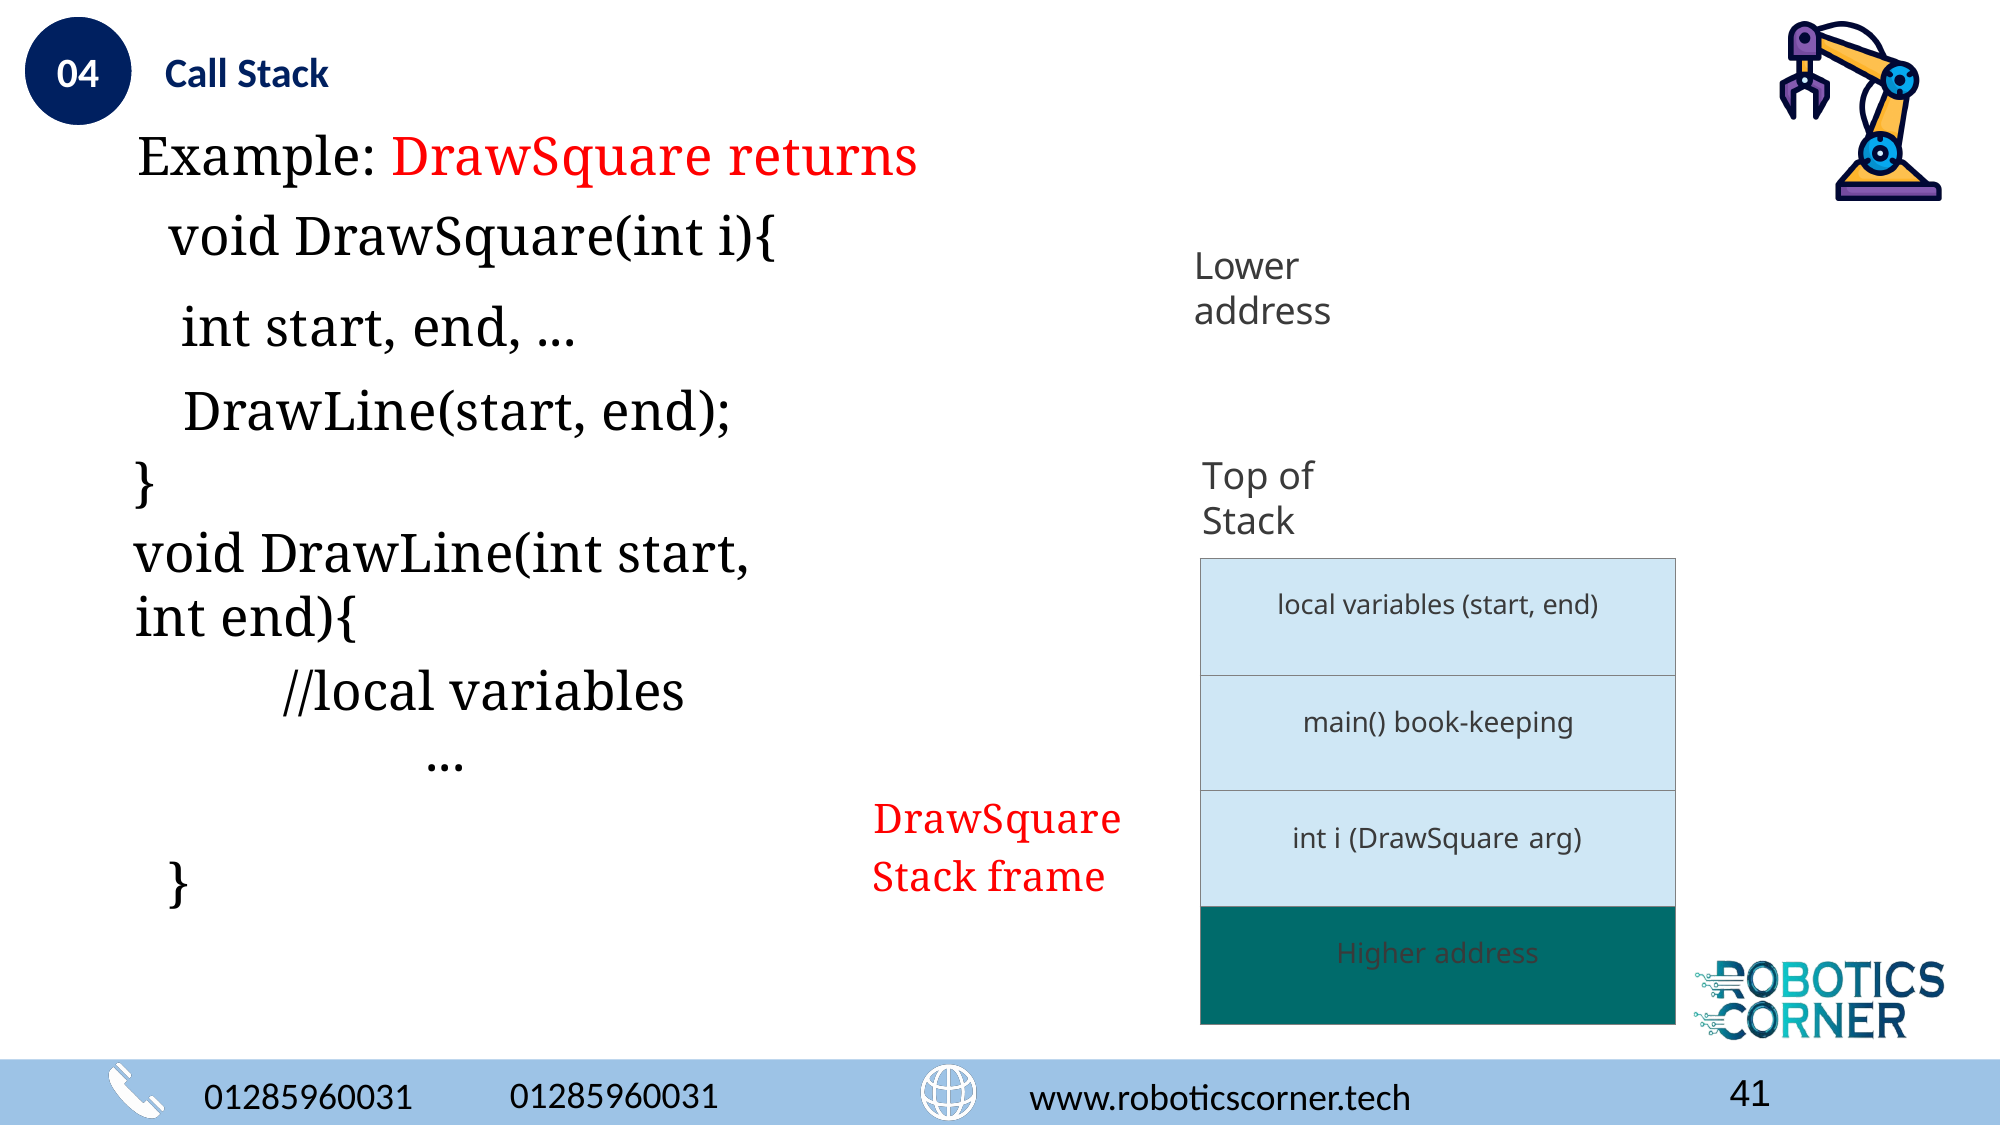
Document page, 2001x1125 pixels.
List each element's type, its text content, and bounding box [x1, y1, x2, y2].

text_box Example: DrawSquare returns void DrawSquare(int i){ int start, end, ... DrawLine(start, end); } void DrawLine(int start, int end){ //local variables [133, 104, 1089, 722]
table_cell int i (DrawSquare arg) [1201, 791, 1675, 906]
picture [1680, 859, 1953, 1125]
picture [915, 1059, 981, 1125]
text_box Top of Stack [1200, 450, 1405, 543]
text_box 04 [22, 14, 134, 128]
table_cell Higher address [1201, 907, 1675, 1024]
text_box ... [423, 715, 473, 782]
text_box } [165, 846, 274, 914]
text_box <number> [1714, 1065, 1916, 1125]
picture [103, 1057, 170, 1124]
table_cell main() book-keeping [1201, 676, 1675, 790]
text_box Lower address [1191, 239, 1441, 333]
table_header local variables (start, end) [1201, 559, 1675, 675]
picture [1771, 21, 1950, 201]
text_box Call Stack [150, 38, 622, 103]
text_box DrawSquare Stack frame [870, 781, 1158, 901]
